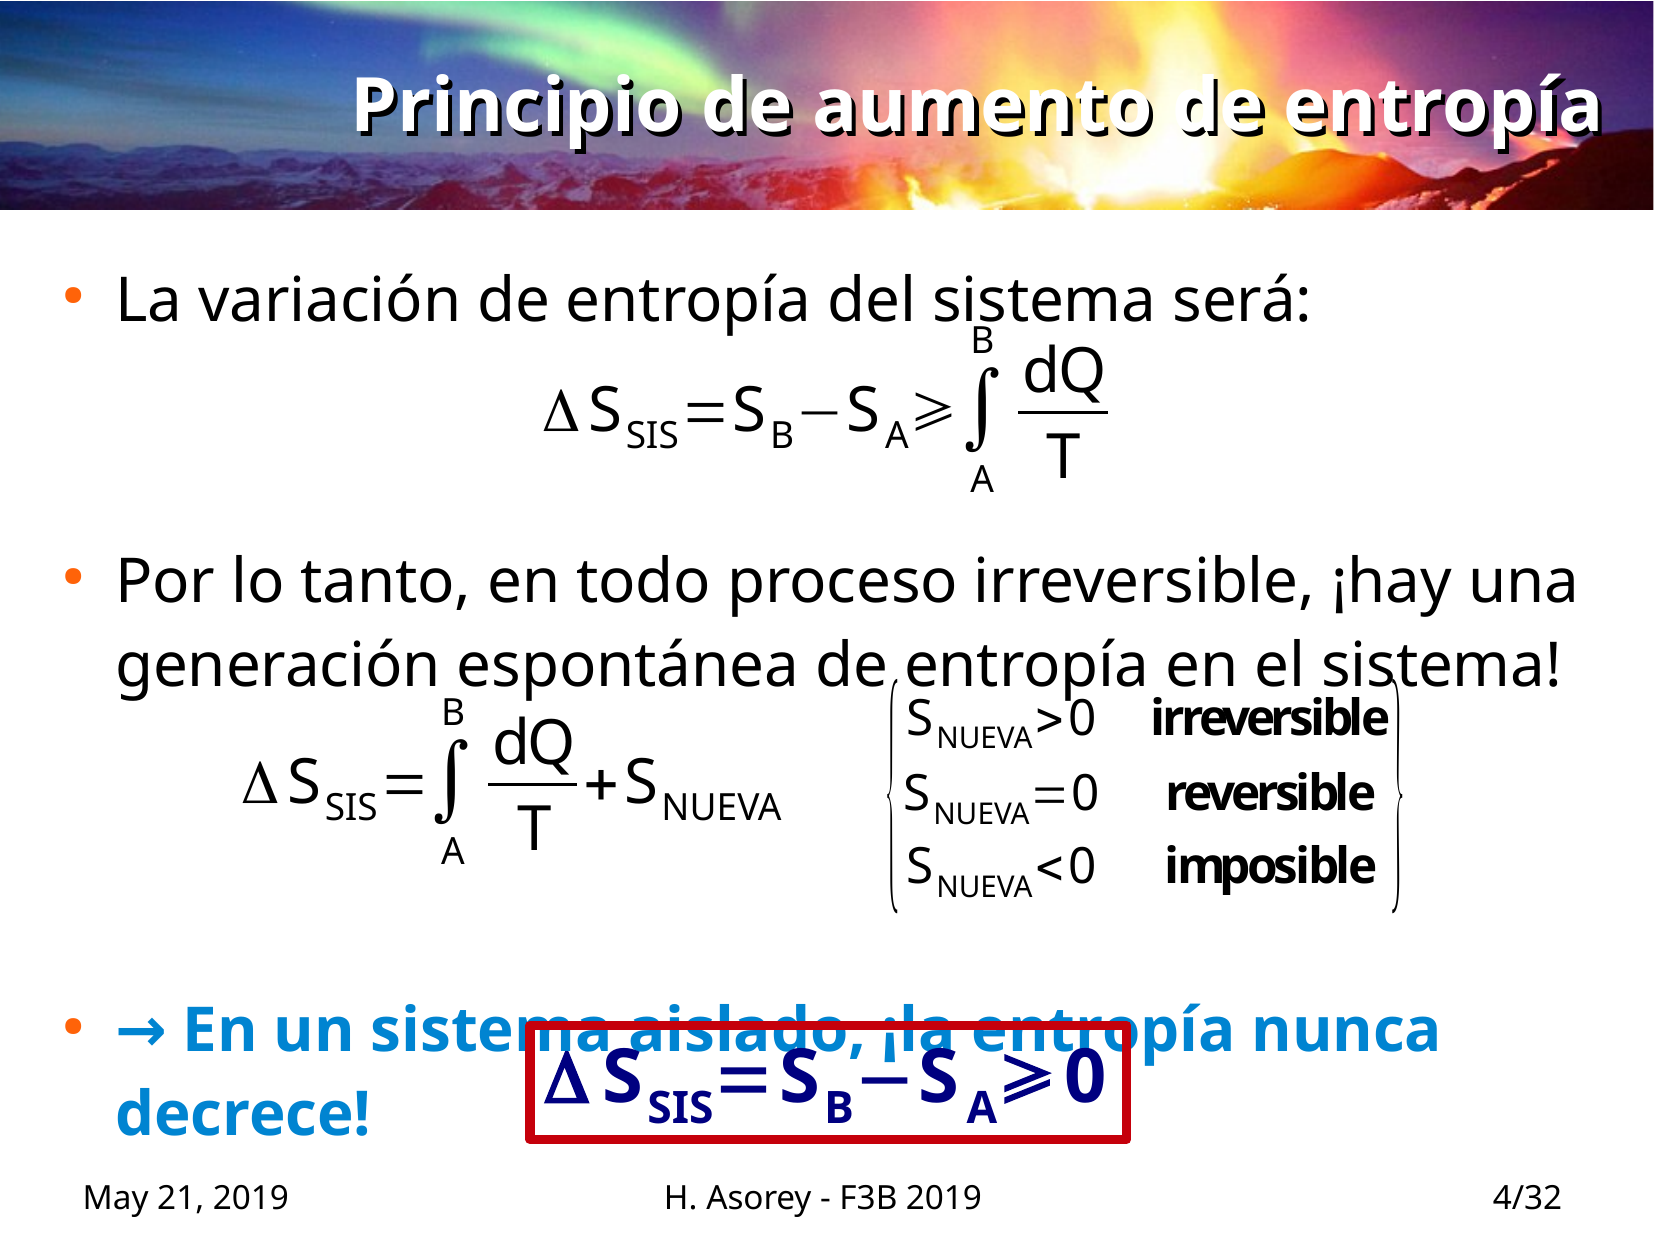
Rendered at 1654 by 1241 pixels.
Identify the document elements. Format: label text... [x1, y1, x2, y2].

picture [0, 1, 1654, 210]
chart [534, 1030, 1122, 1135]
title Principio de aumento de entropía [45, 15, 1606, 191]
chart [534, 317, 1117, 502]
list La variación de entropía del sistema será: Por lo tanto, en todo proceso irreversible, ¡hay una generación espontánea de entropía en el sistema! → En un sistema aislado, ¡la entropía nunca decrece! [45, 255, 1606, 1156]
chart [878, 677, 1417, 916]
chart [233, 689, 788, 874]
